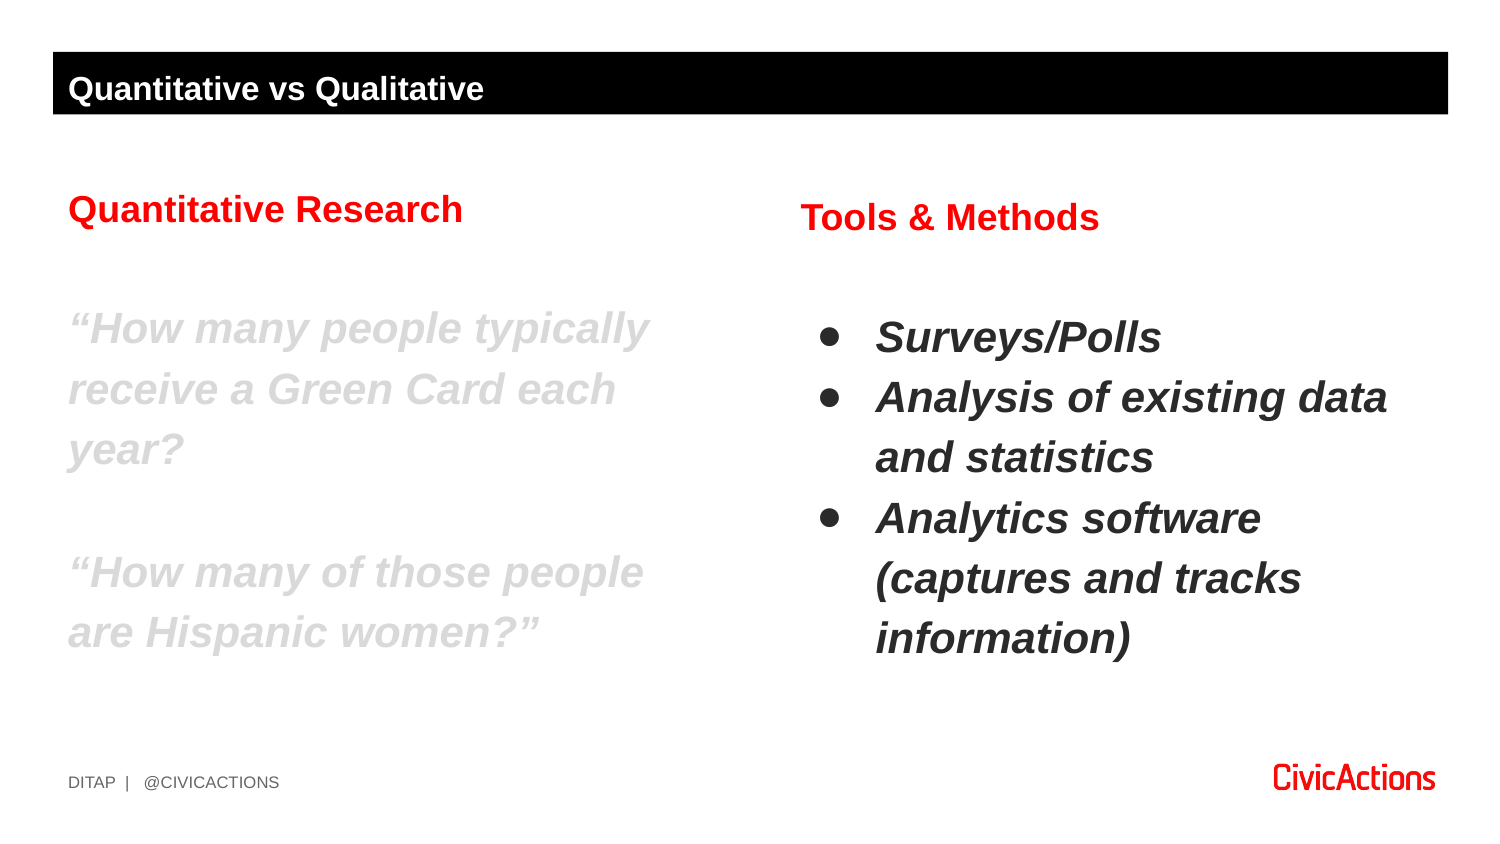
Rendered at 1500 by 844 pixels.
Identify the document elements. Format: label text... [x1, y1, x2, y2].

text_box Tools & Methods Surveys/Polls Analysis of existing data and statistics Analytics software (captures and tracks information) [785, 171, 1449, 792]
title Quantitative vs Qualitative [53, 51, 1449, 115]
text_box Quantitative Research “How many people typically receive a Green Card each year? “How many of those people are Hispanic women?” [53, 162, 716, 783]
